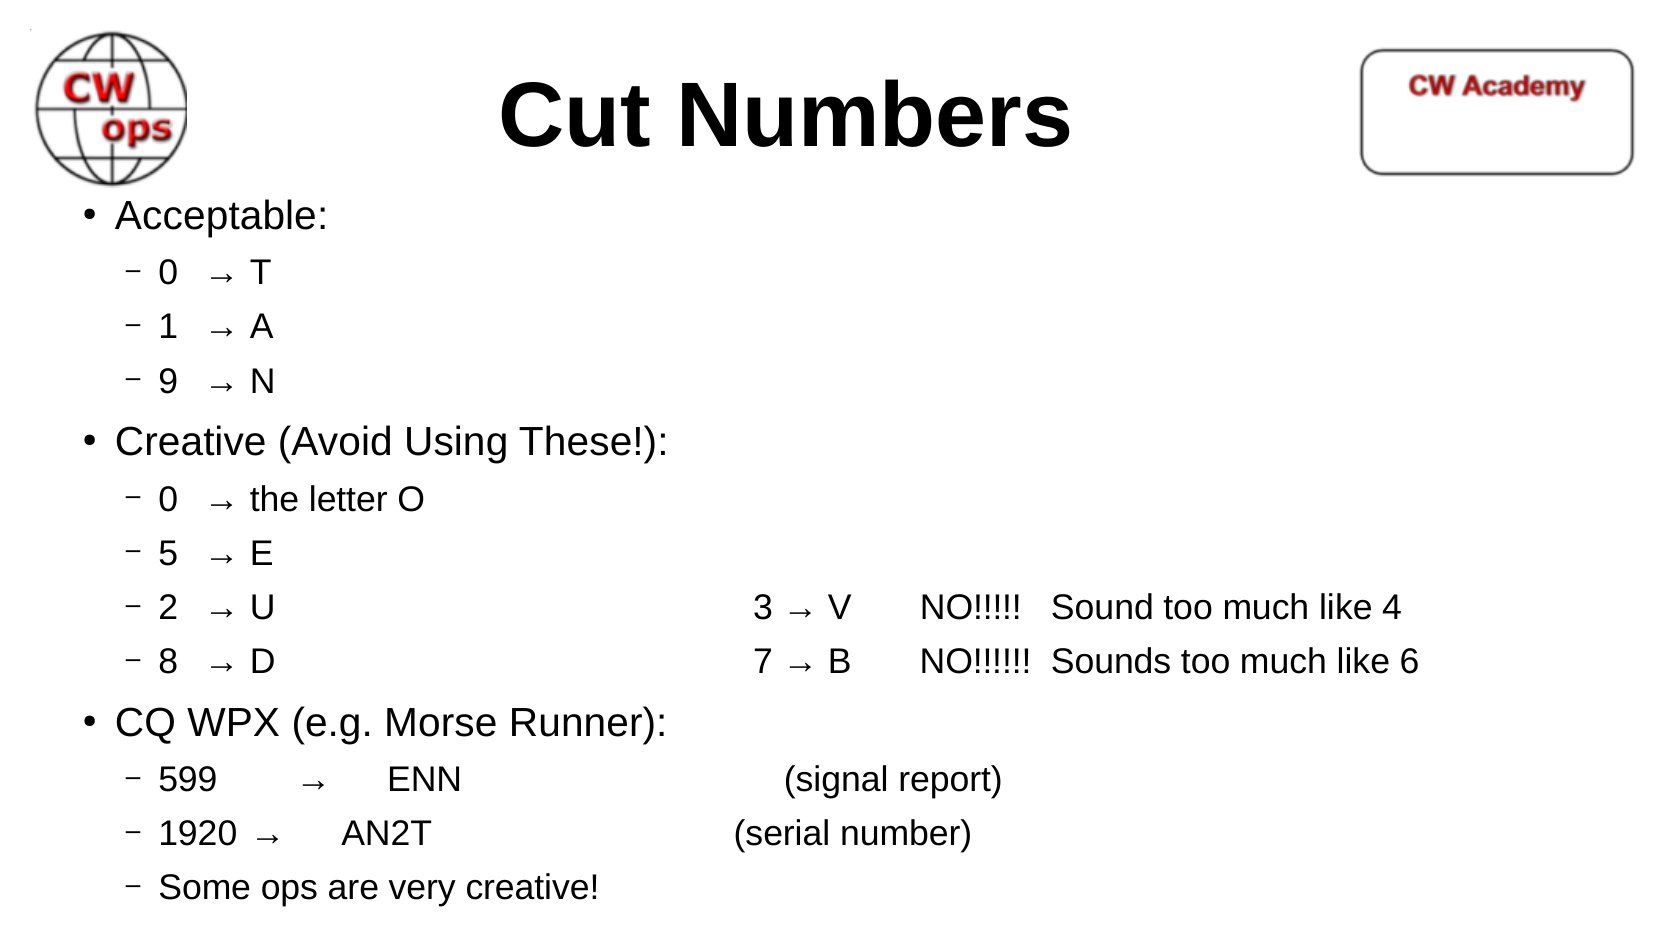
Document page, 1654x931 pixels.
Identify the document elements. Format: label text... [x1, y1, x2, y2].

title Cut Numbers [41, 37, 1531, 193]
list Acceptable: 0 → T 1 → A 9 → N Creative (Avoid Using These!): 0 → the letter O 5 → E 2 → U 3 → V NO!!!!! Sound too much like 4 8 → D 7 → B NO!!!!!! Sounds too much like 6 CQ WPX (e.g. Morse Runner): 599 → ENN (signal report) 1920 → AN2T (serial number) Some ops are very creative! [71, 192, 1561, 916]
picture [30, 29, 187, 180]
picture [1531, 37, 1640, 186]
